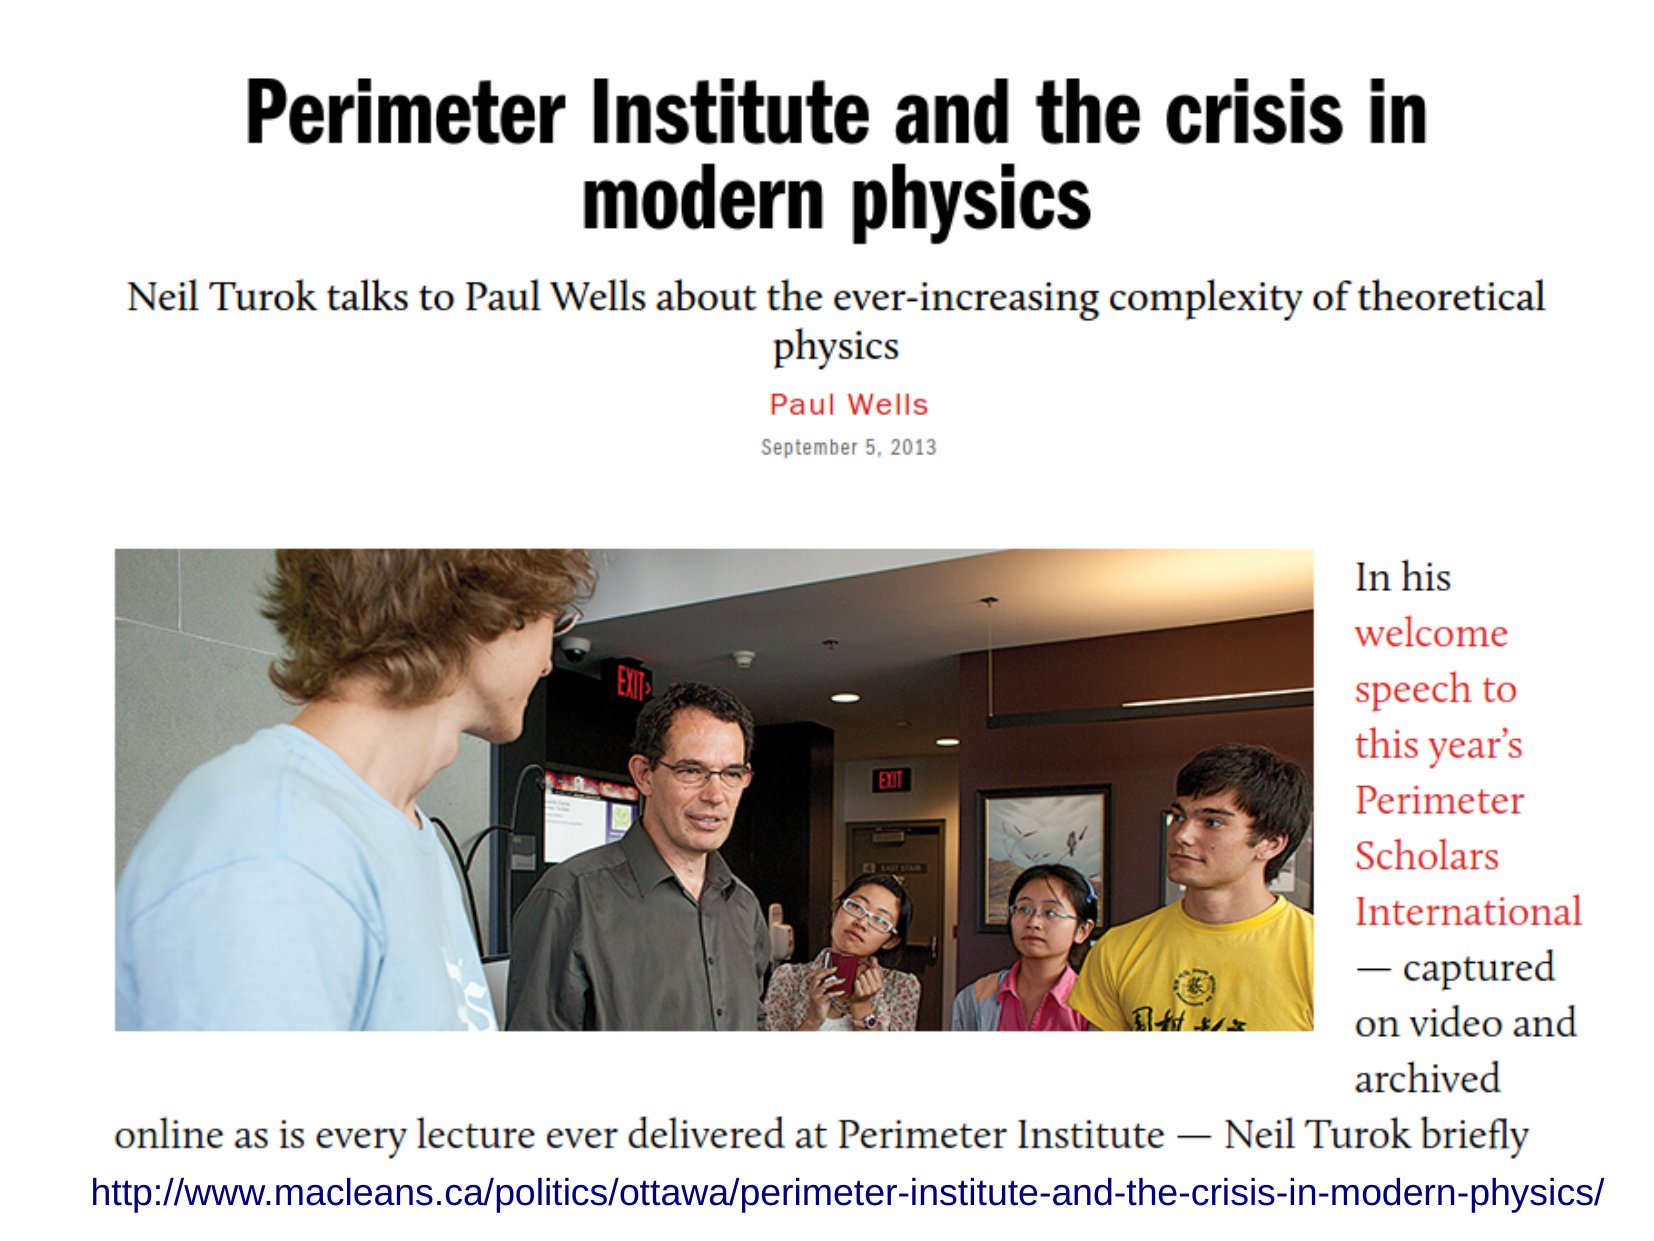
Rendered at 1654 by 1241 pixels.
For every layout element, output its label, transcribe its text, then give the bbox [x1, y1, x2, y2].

text_box http://www.macleans.ca/politics/ottawa/perimeter-institute-and-the-crisis-in-modern-physics/ [75, 1163, 1621, 1221]
picture [30, 44, 1603, 1164]
